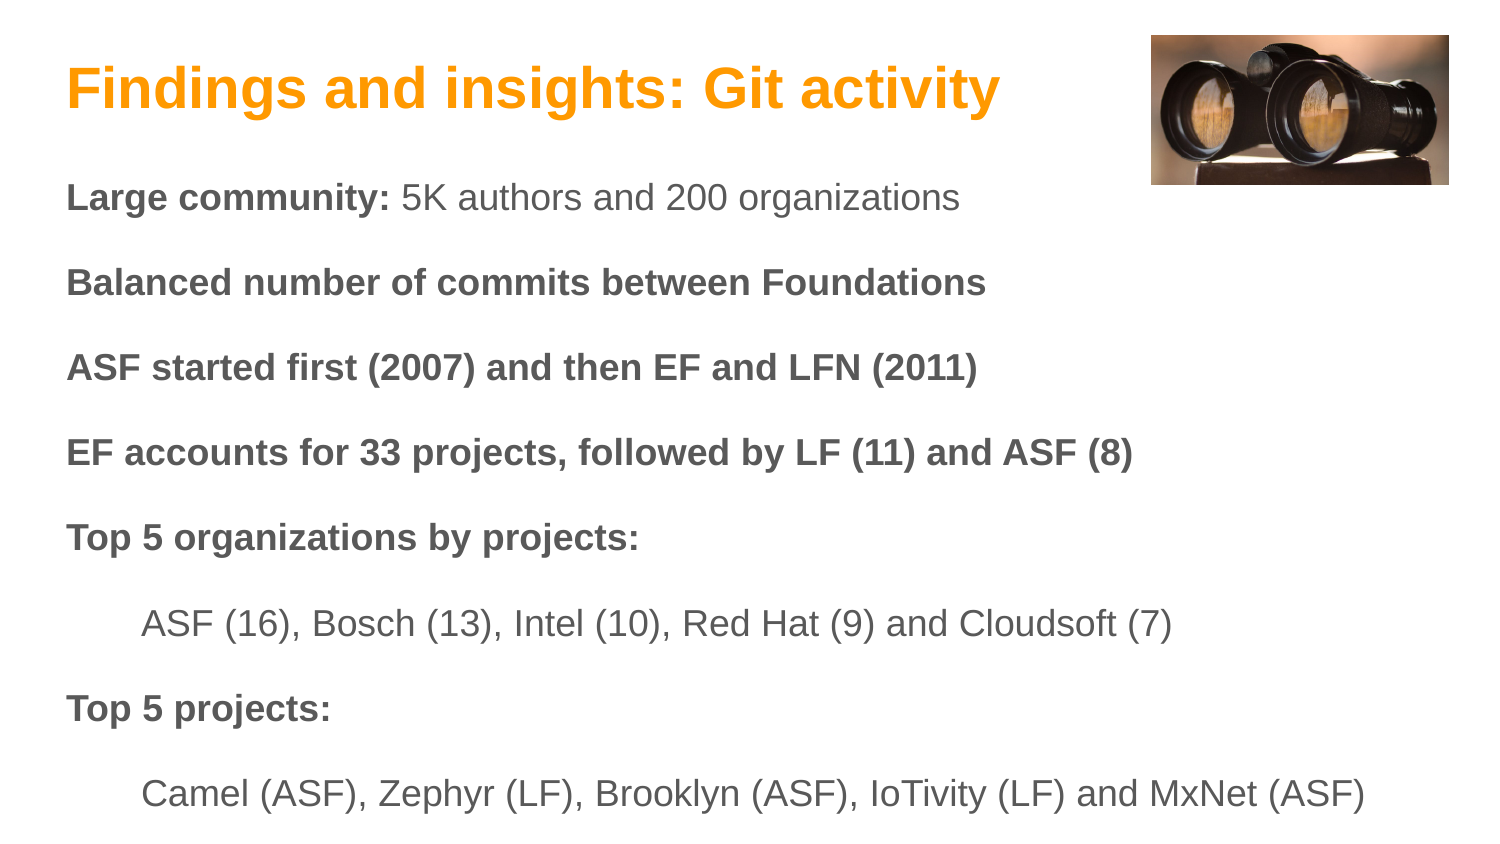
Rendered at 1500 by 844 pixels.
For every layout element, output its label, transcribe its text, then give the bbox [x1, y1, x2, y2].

list Large community: 5K authors and 200 organizations Balanced number of commits between Foundations ASF started first (2007) and then EF and LFN (2011) EF accounts for 33 projects, followed by LF (11) and ASF (8) Top 5 organizations by projects: ASF (16), Bosch (13), Intel (10), Red Hat (9) and Cloudsoft (7) Top 5 projects: Camel (ASF), Zephyr (LF), Brooklyn (ASF), IoTivity (LF) and MxNet (ASF) [51, 151, 1449, 760]
picture [1151, 35, 1449, 185]
title Findings and insights: Git activity [51, 35, 1151, 130]
